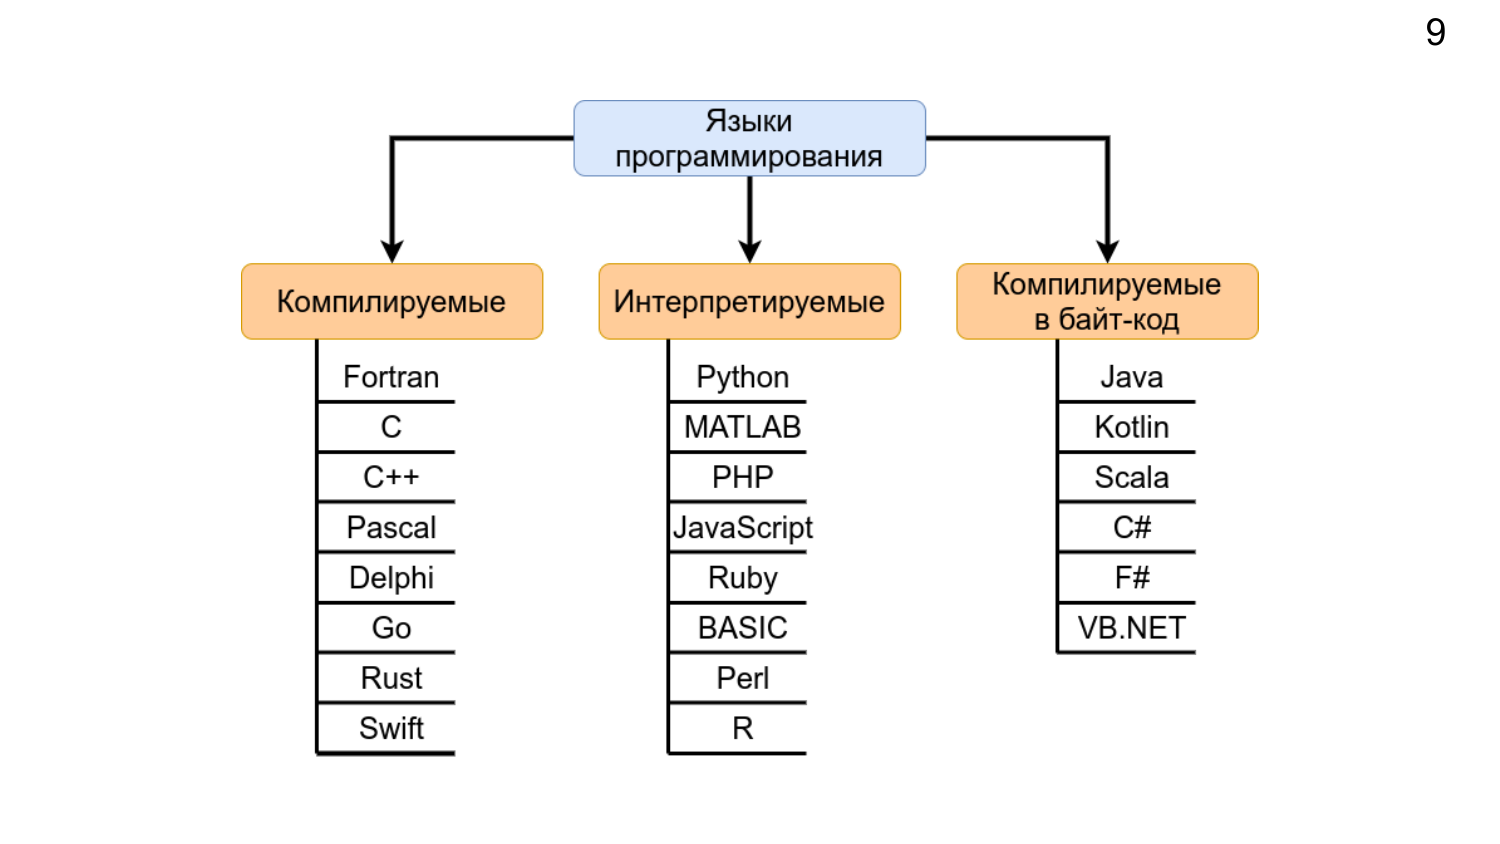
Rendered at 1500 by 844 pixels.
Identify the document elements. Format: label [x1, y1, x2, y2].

picture [241, 100, 1259, 758]
